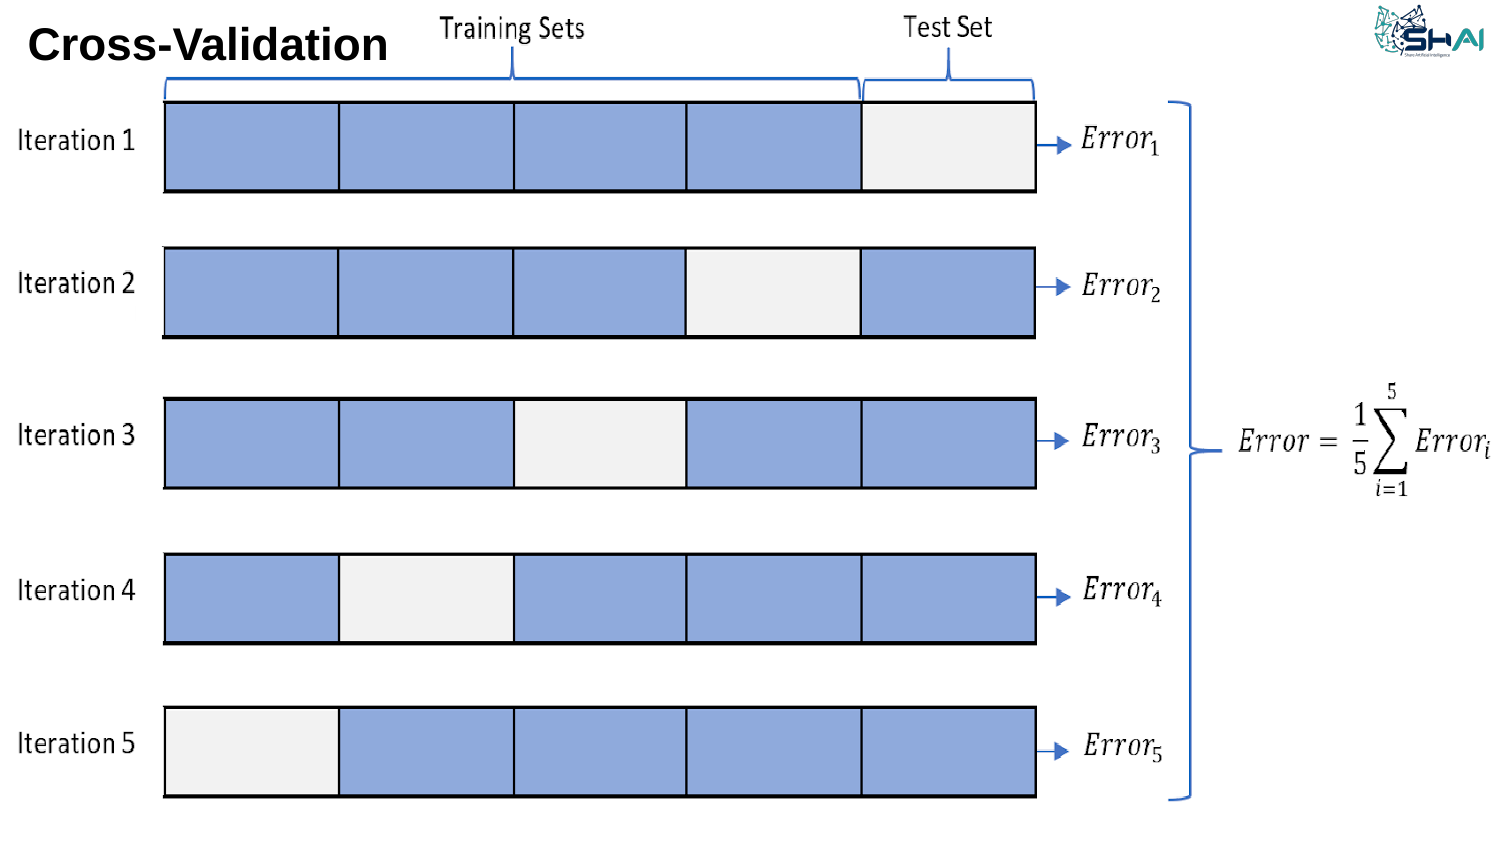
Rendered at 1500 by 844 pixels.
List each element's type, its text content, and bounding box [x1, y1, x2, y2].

picture [0, 0, 1500, 844]
text_box Cross-Validation [0, 0, 461, 86]
